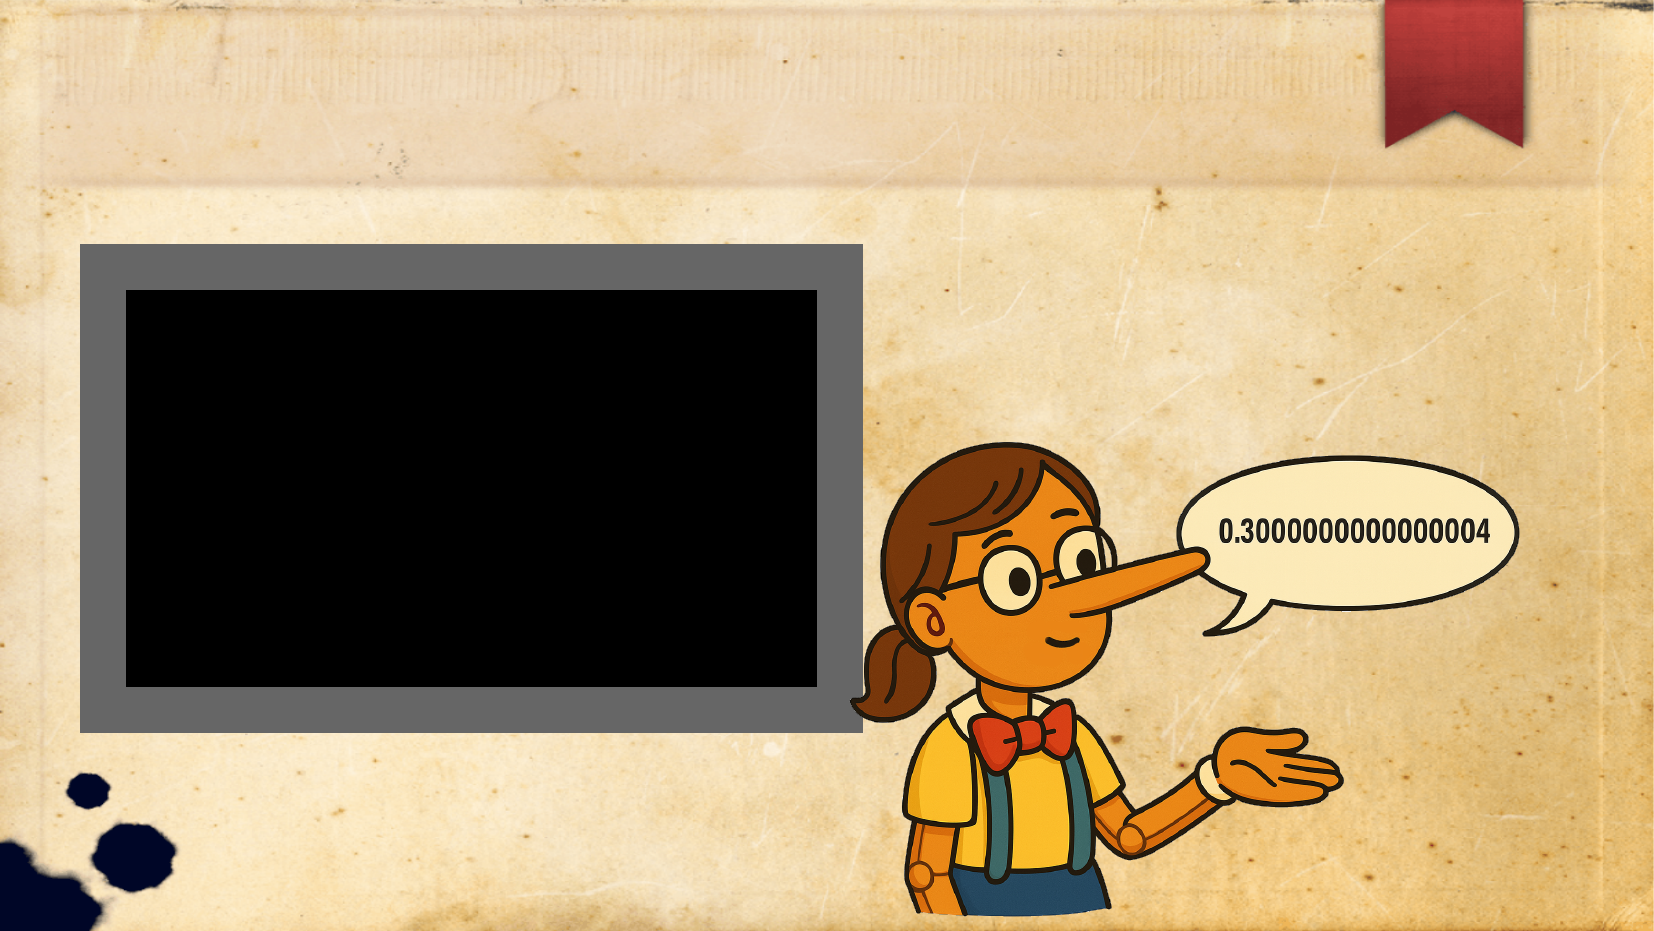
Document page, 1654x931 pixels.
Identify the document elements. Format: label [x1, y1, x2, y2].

picture [0, 0, 1654, 931]
text_box [80, 244, 863, 733]
